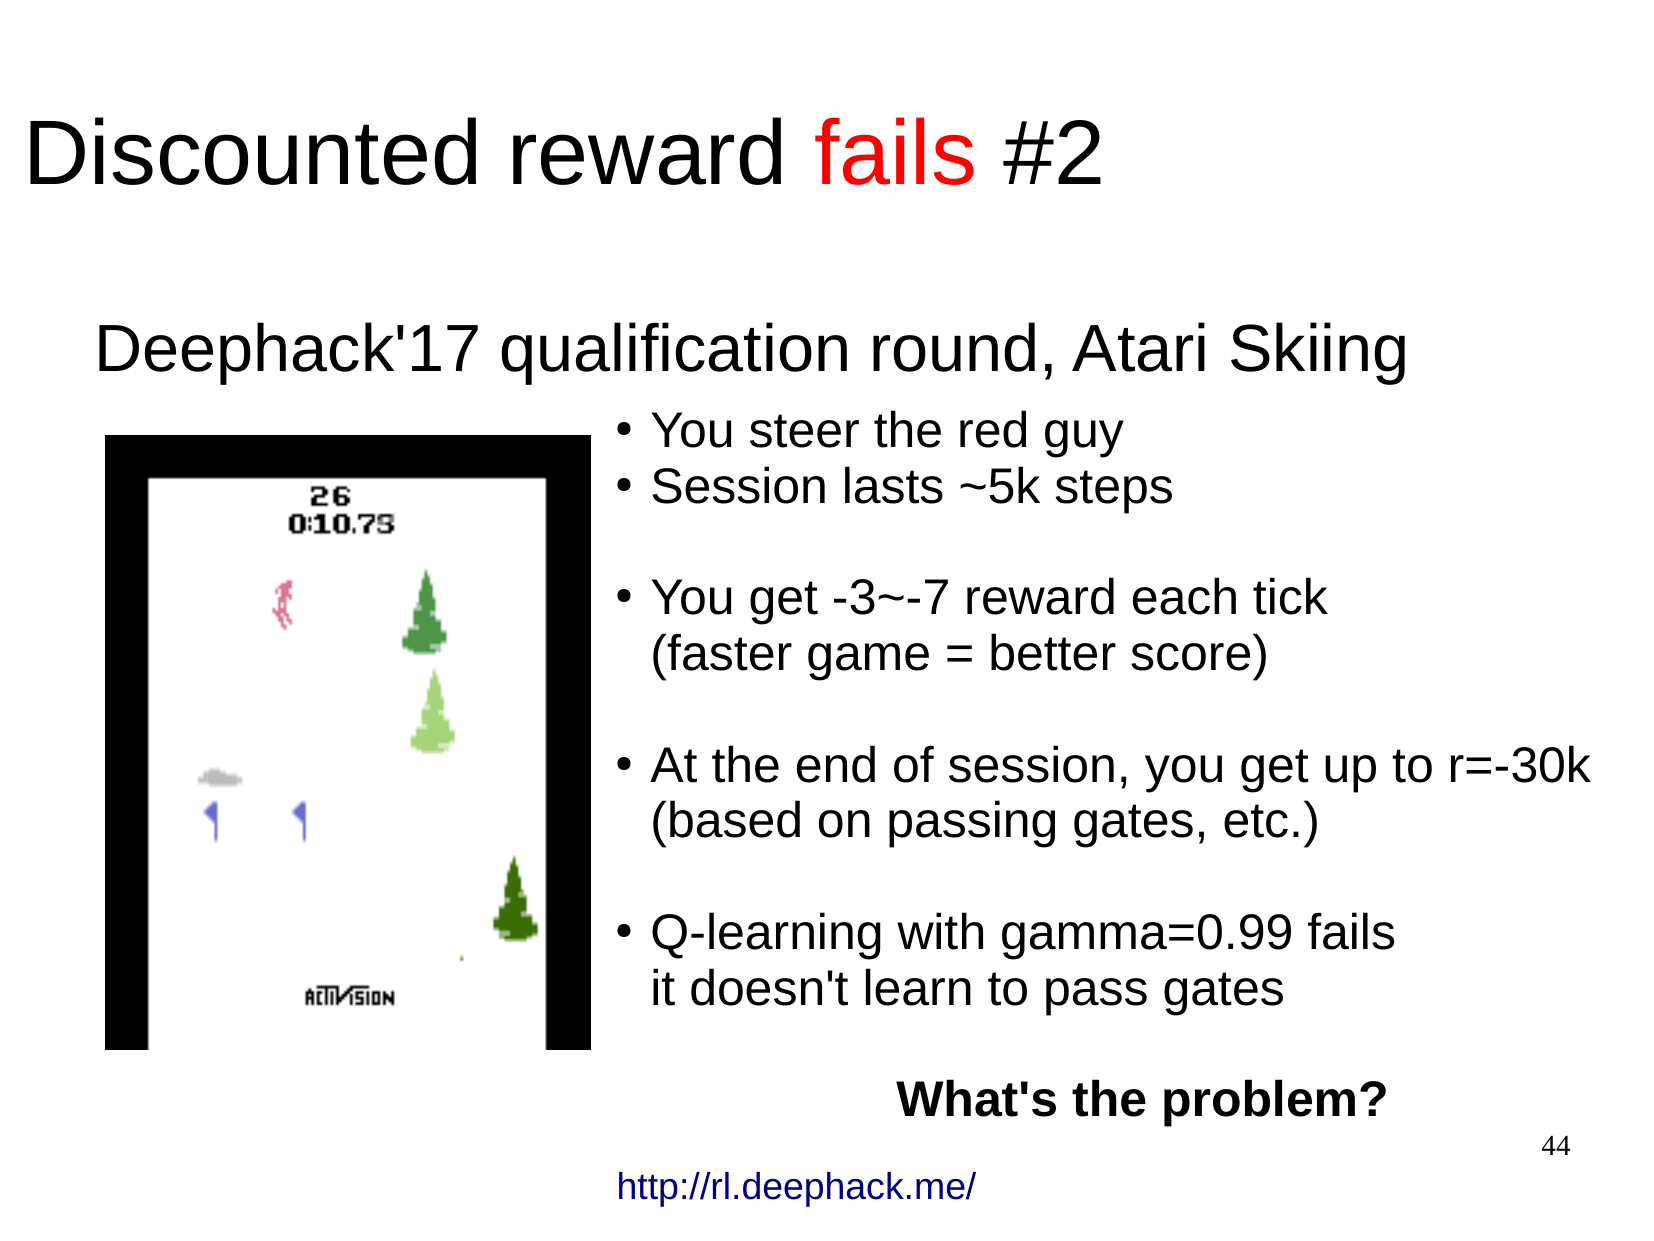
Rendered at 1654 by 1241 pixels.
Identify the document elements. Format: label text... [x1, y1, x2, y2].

picture [105, 435, 591, 1051]
text_box Deephack'17 qualification round, Atari Skiing [59, 296, 1501, 400]
title Discounted reward fails #2 [23, 49, 1512, 257]
text_box http://rl.deephack.me/ [601, 1157, 1003, 1215]
text_box You steer the red guy Session lasts ~5k steps You get -3~-7 reward each tick (faster game = better score) At the end of session, you get up to r=-30k (based on passing gates, etc.) Q-learning with gamma=0.99 fails it doesn't learn to pass gates What's the problem? [615, 398, 1636, 1131]
